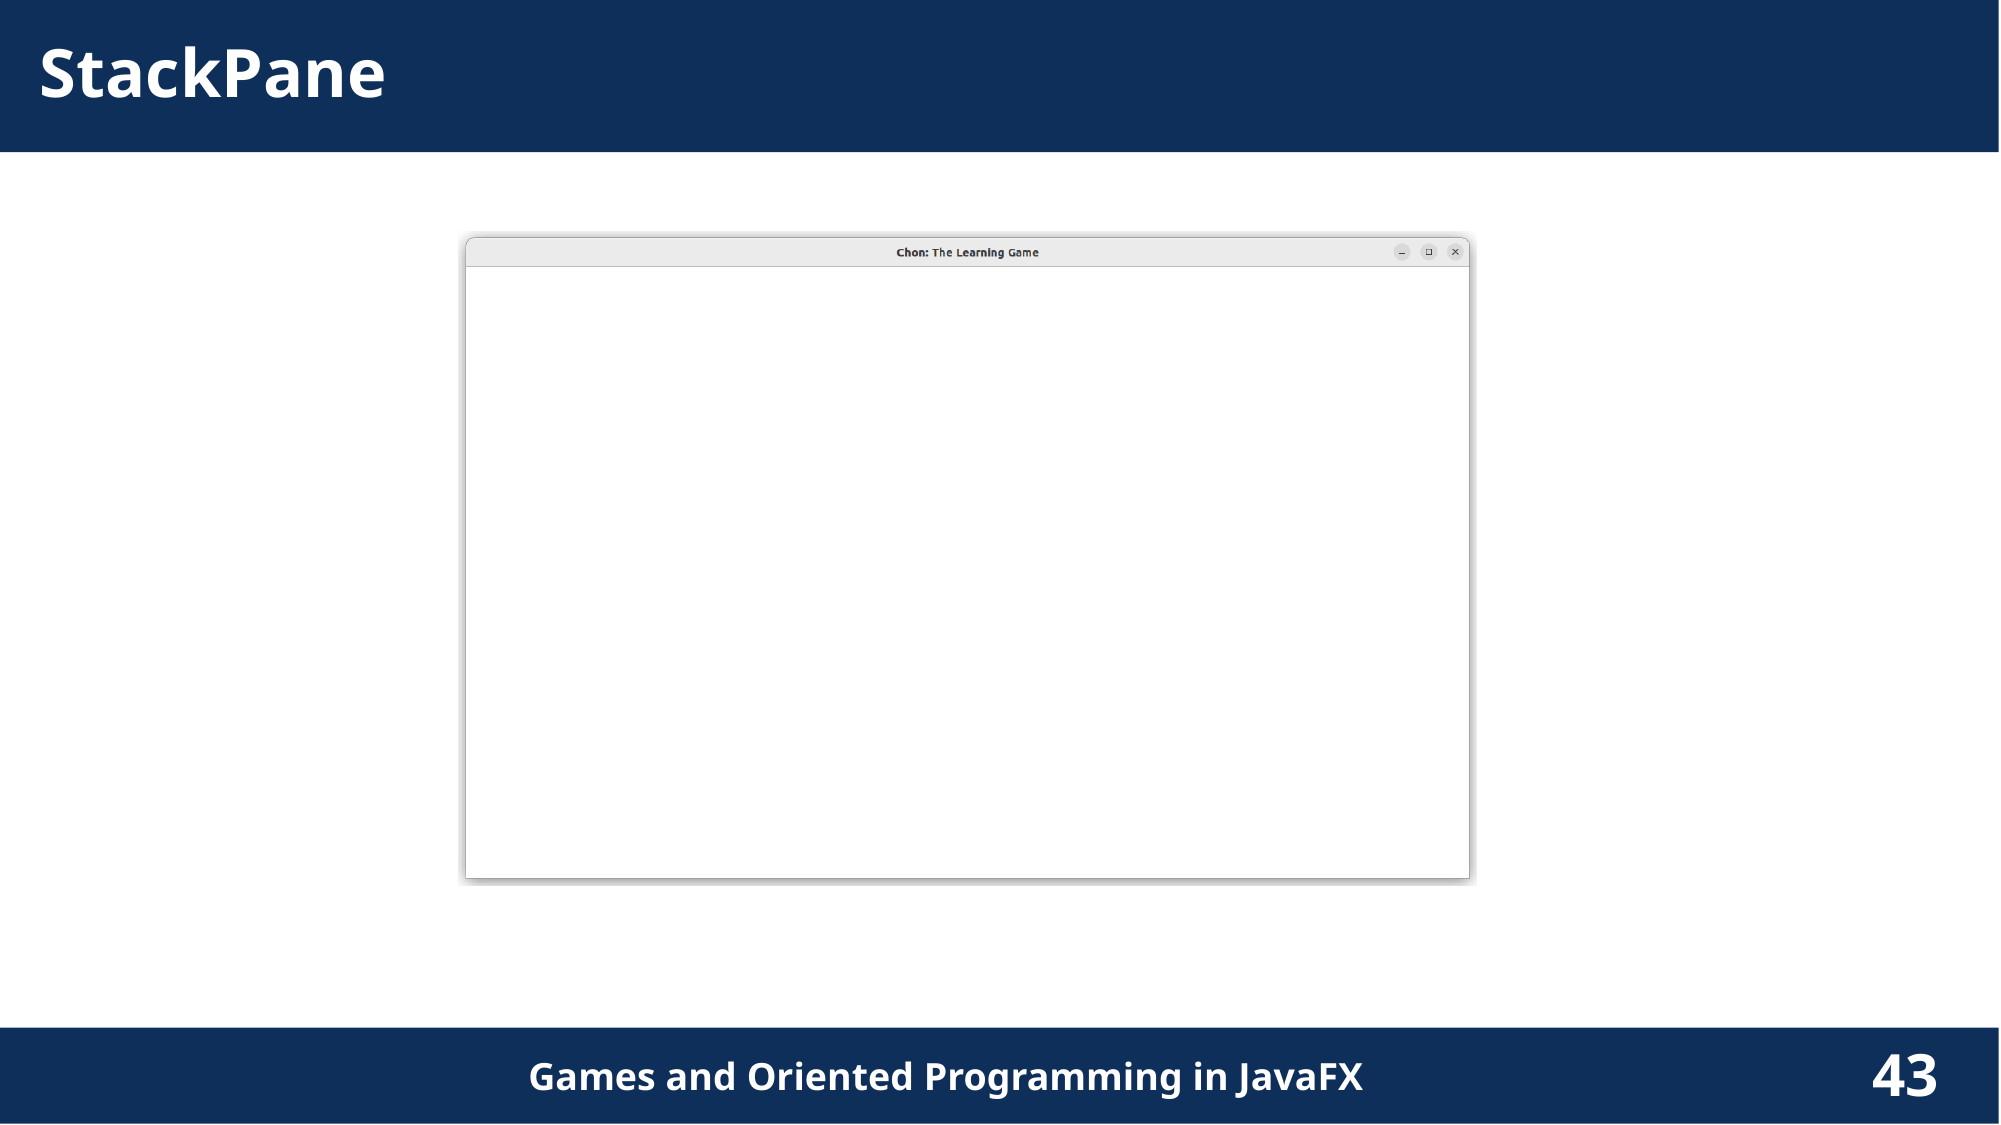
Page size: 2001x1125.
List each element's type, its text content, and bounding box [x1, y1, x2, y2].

text_box StackPane [25, 23, 1999, 119]
picture [458, 231, 1477, 886]
